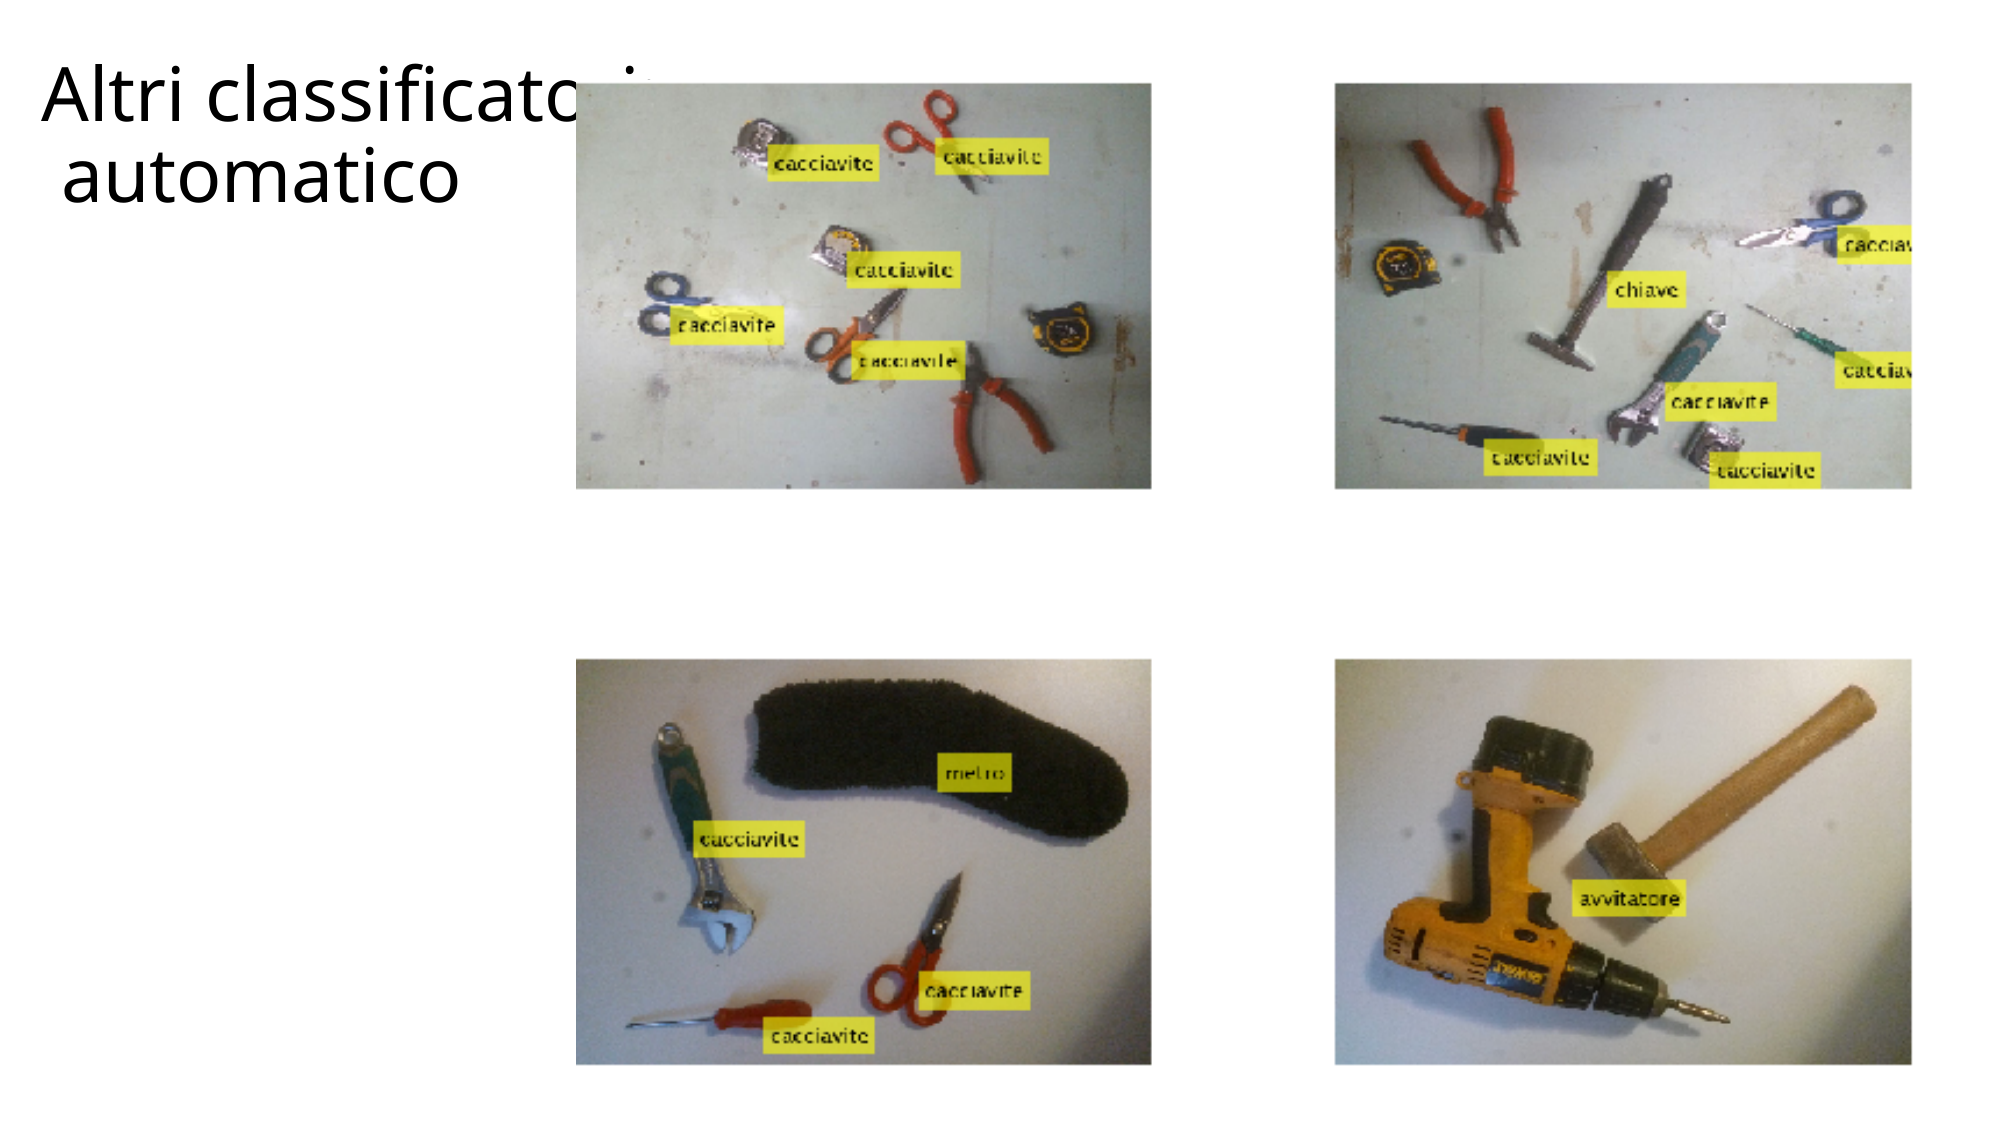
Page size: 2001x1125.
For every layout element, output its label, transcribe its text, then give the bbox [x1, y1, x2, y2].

picture [576, 80, 1929, 1096]
title Altri classificatori: automatico [26, 29, 1752, 247]
